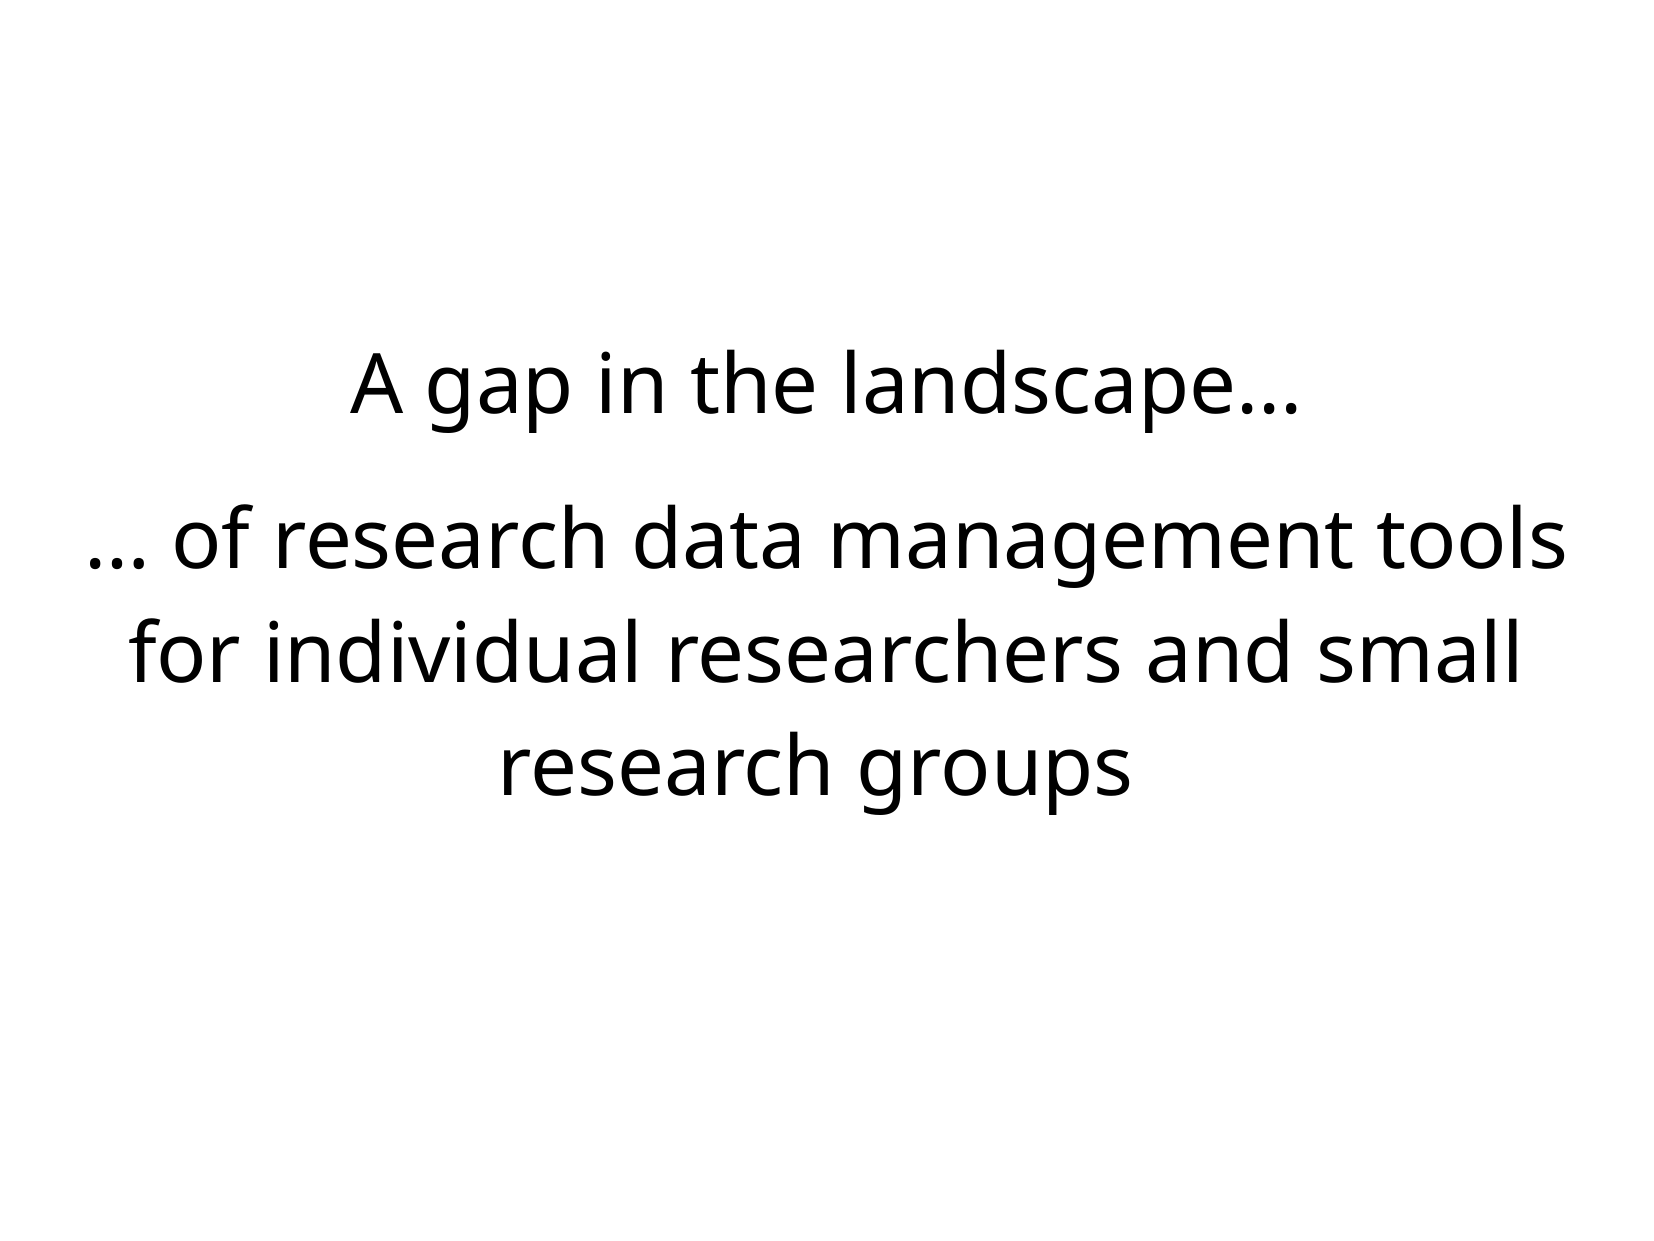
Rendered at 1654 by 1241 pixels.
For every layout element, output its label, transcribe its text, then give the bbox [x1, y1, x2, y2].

subtitle A gap in the landscape... [82, 290, 1571, 473]
text_box … of research data management tools for individual researchers and small research groups [82, 473, 1571, 827]
